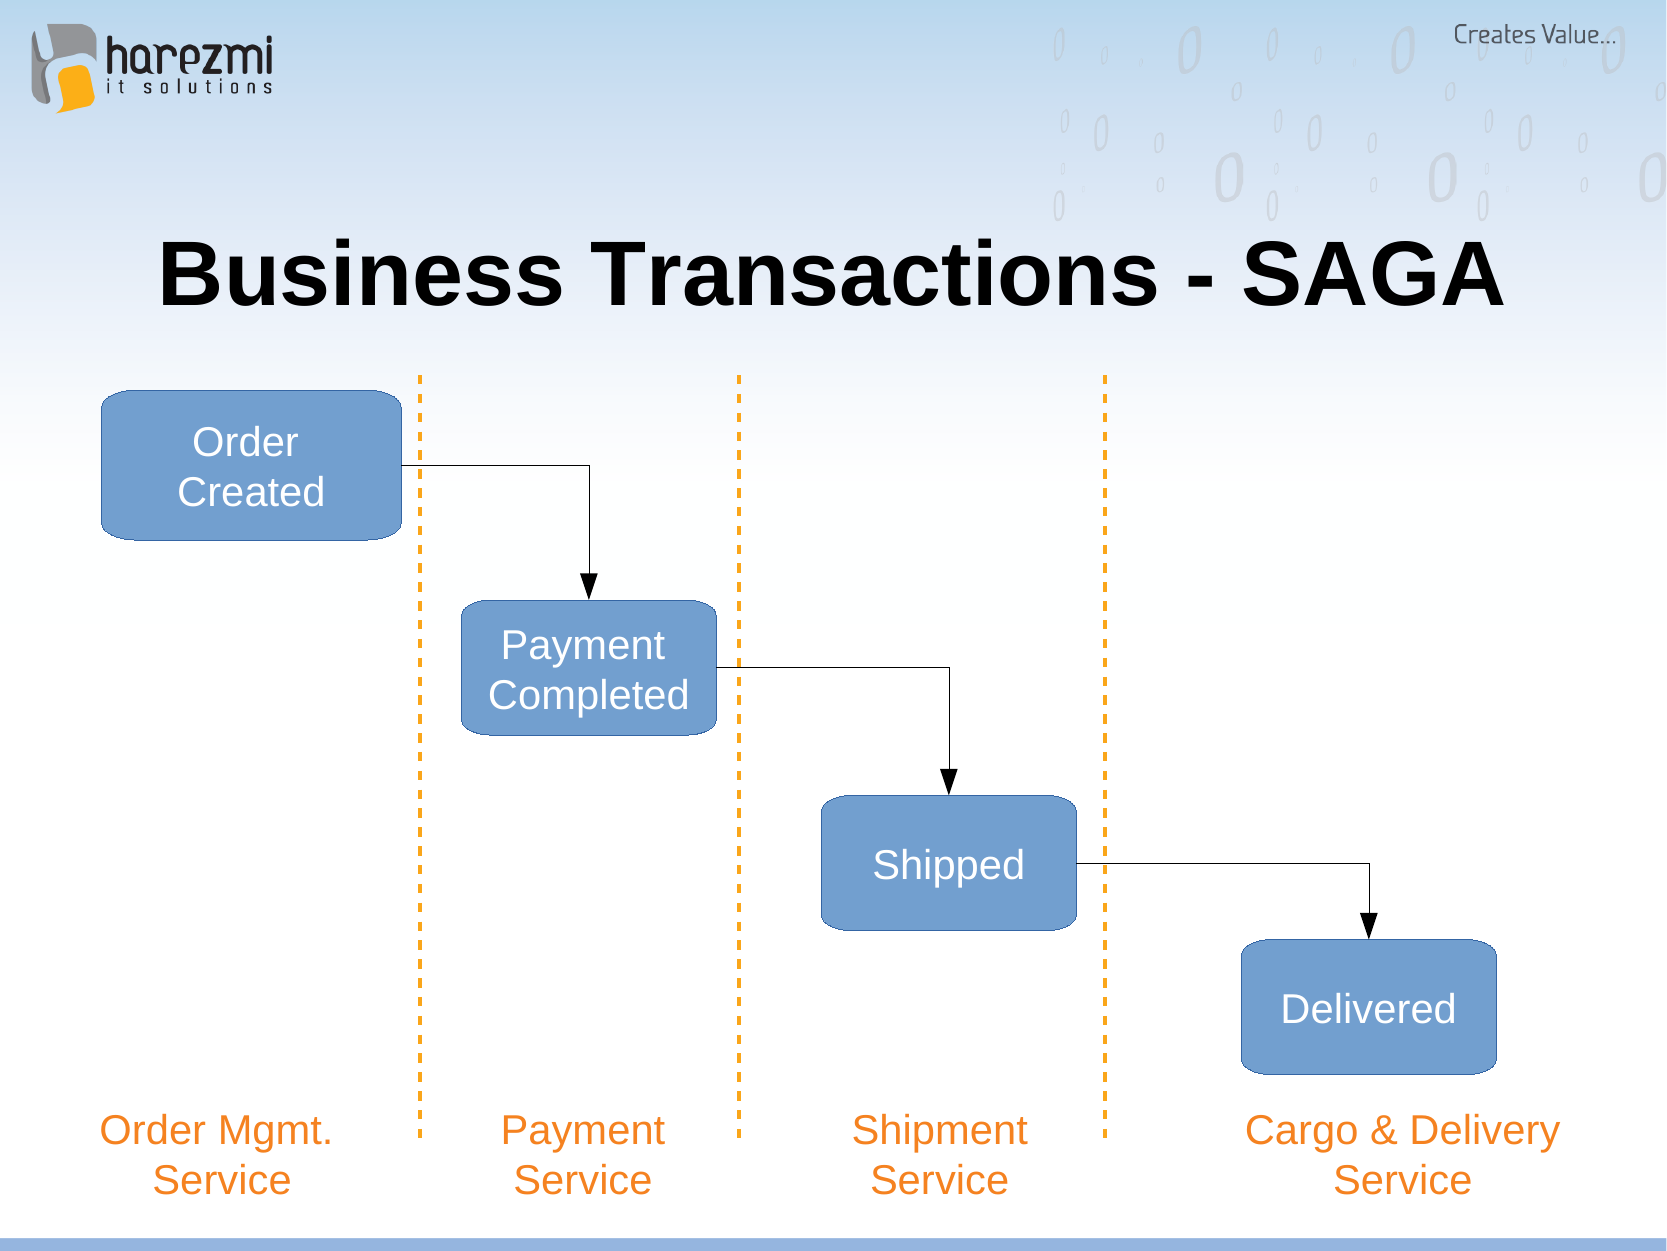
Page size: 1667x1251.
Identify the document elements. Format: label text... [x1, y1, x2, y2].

text_box Payment Completed [461, 600, 717, 736]
text_box Cargo & Delivery Service [1230, 1095, 1576, 1210]
text_box Order Mgmt. Service [84, 1095, 361, 1210]
text_box Order Created [101, 390, 402, 541]
text_box Delivered [1241, 939, 1497, 1075]
text_box Shipment Service [836, 1095, 1043, 1210]
text_box Business Transactions - SAGA [83, 167, 1584, 376]
text_box Payment Service [485, 1095, 681, 1210]
text_box Shipped [821, 795, 1077, 931]
picture [0, 0, 1667, 1251]
